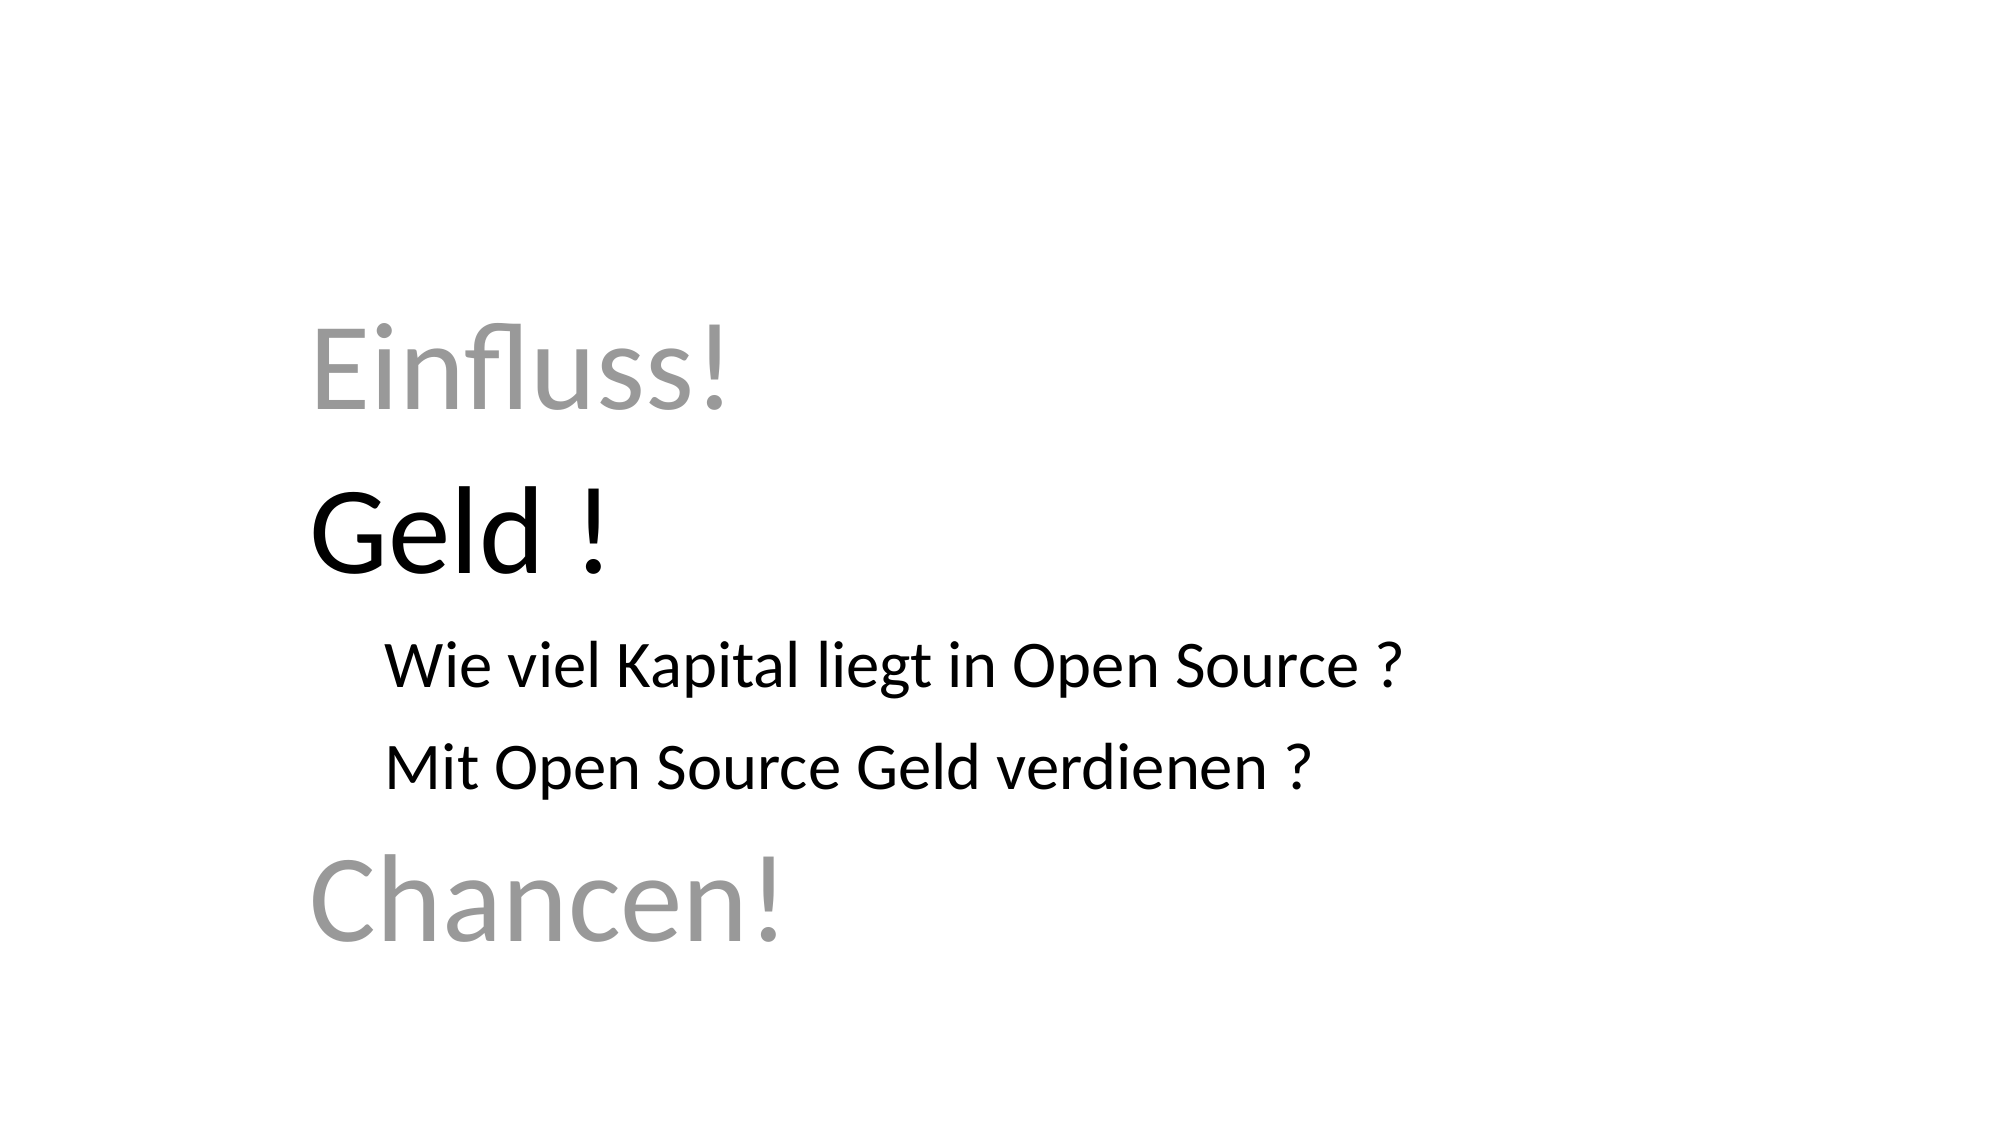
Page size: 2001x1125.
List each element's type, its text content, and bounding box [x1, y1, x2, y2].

list Einfluss! Geld ! Wie viel Kapital liegt in Open Source ? Mit Open Source Geld verdienen ? Chancen! [295, 0, 2000, 1125]
